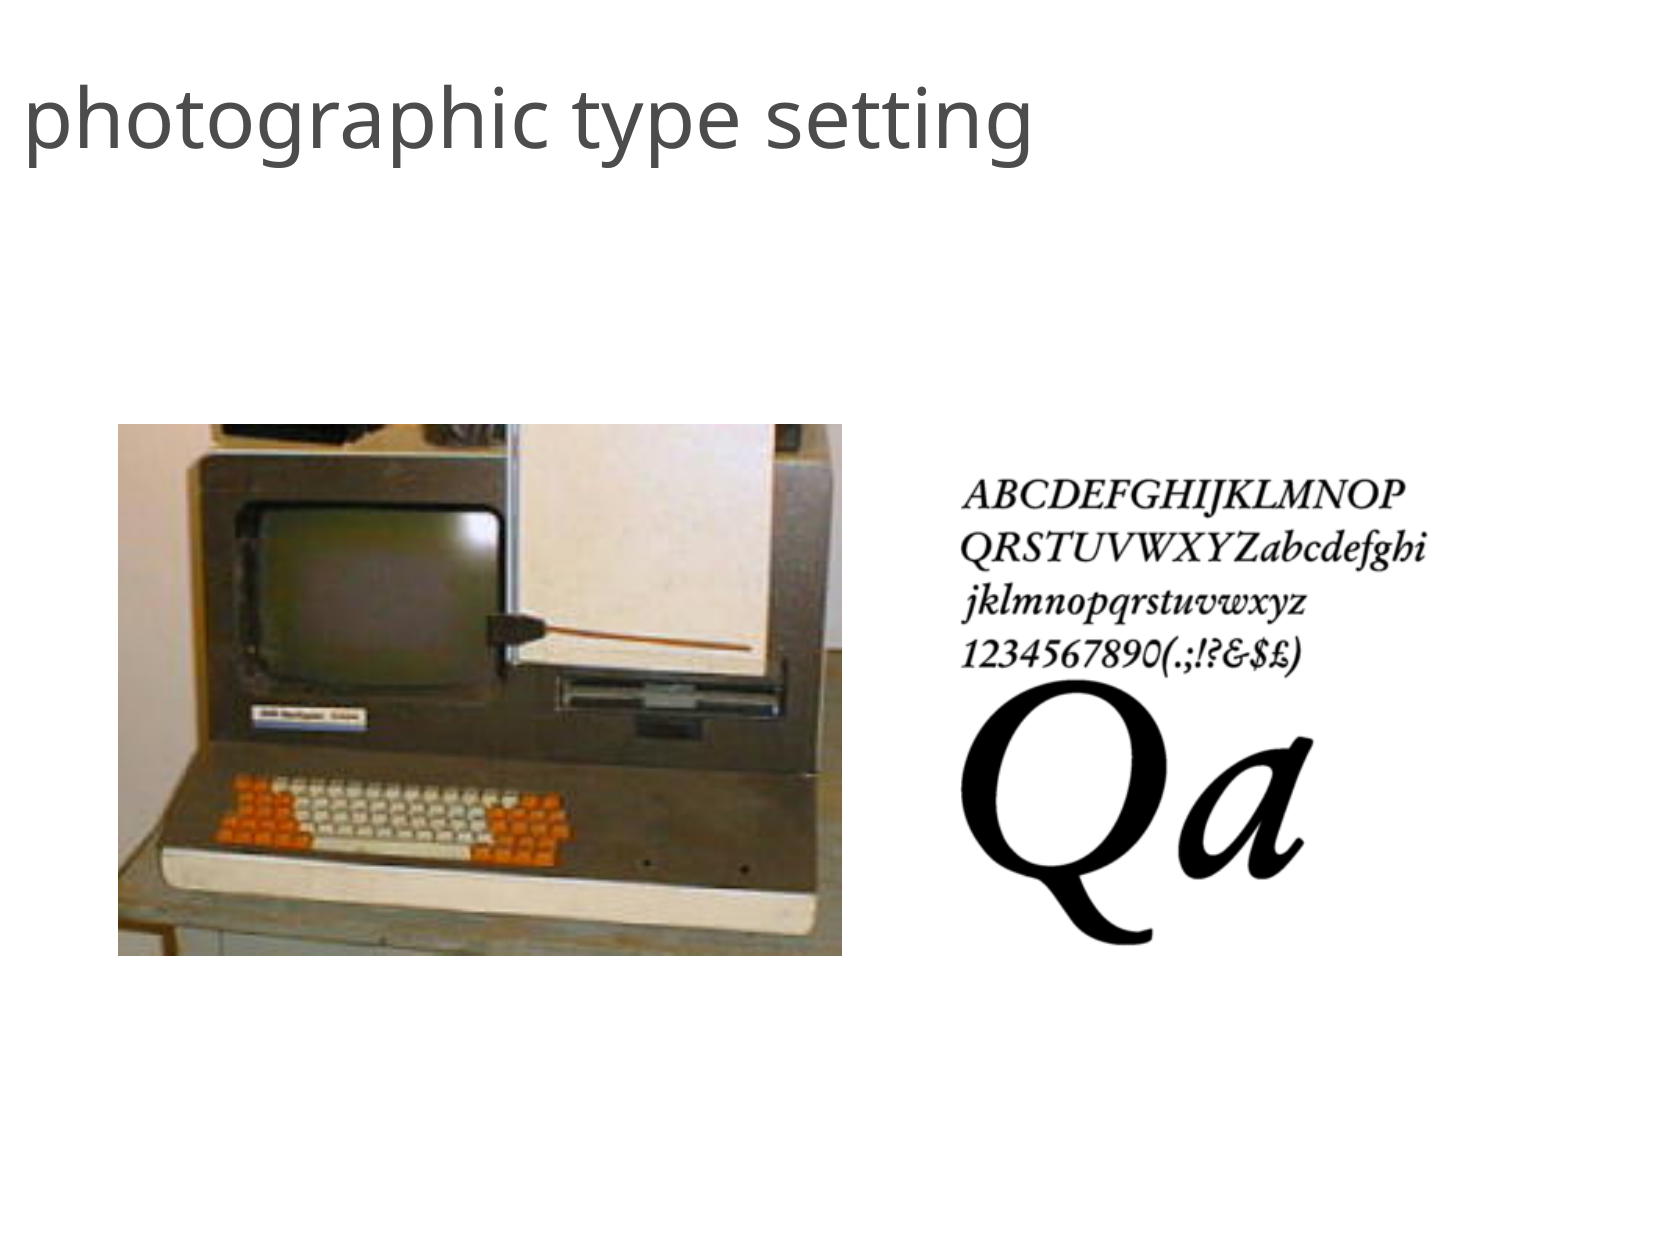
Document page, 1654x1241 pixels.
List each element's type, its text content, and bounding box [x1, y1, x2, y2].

picture [118, 424, 842, 957]
title photographic type setting [22, 26, 1654, 205]
picture [960, 477, 1429, 947]
